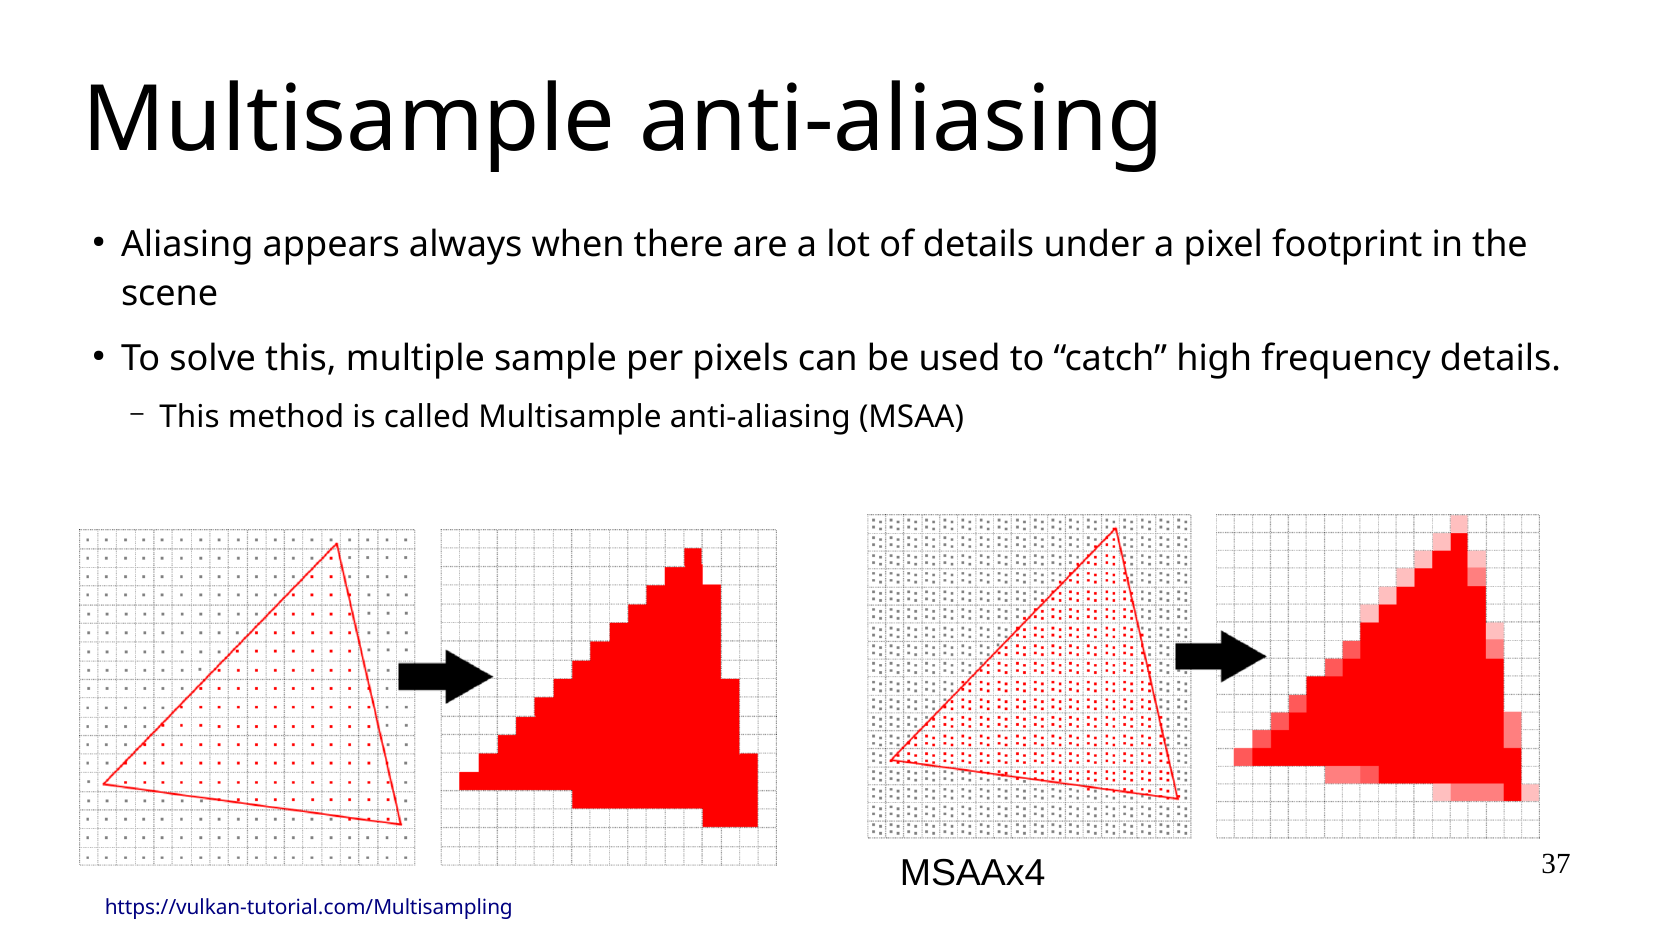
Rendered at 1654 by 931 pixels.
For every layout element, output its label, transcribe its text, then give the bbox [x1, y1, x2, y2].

picture [863, 509, 1546, 844]
title Multisample anti-aliasing [82, 37, 1571, 193]
text_box MSAAx4 [885, 843, 1471, 901]
text_box https://vulkan-tutorial.com/Multisampling [90, 885, 691, 926]
picture [75, 523, 781, 871]
list Aliasing appears always when there are a lot of details under a pixel footprint in the scene To solve this, multiple sample per pixels can be used to “catch” high frequency details. This method is called Multisample anti-aliasing (MSAA) [82, 217, 1571, 451]
